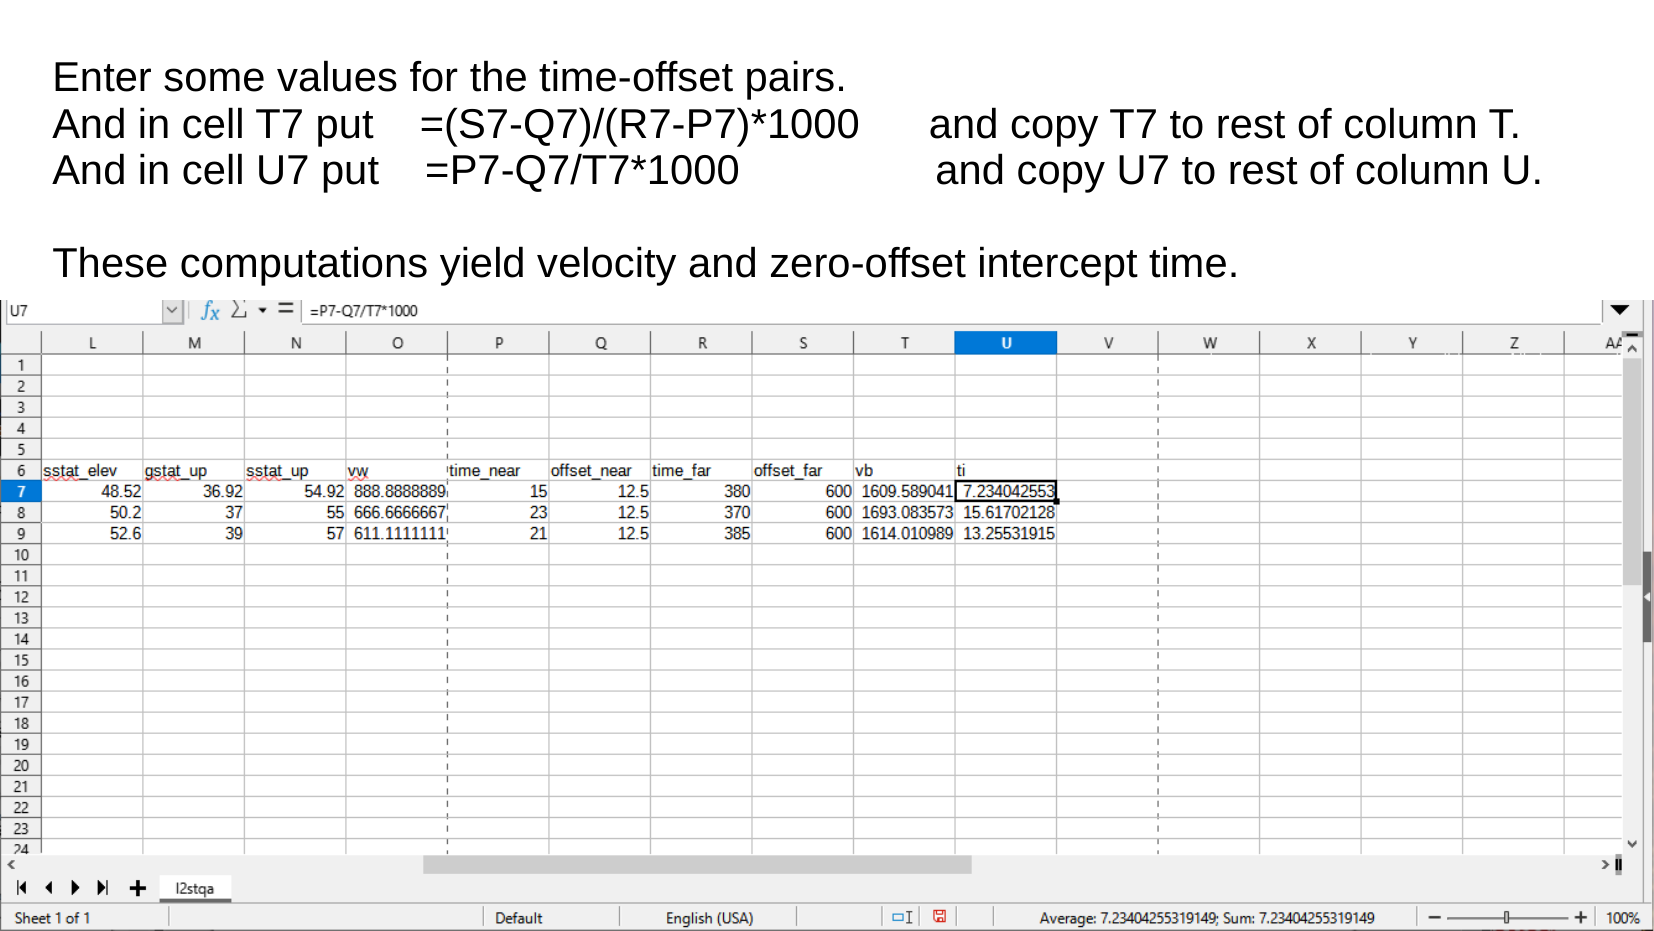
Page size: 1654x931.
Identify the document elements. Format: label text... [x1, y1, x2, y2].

picture [0, 300, 1654, 931]
text_box Enter some values for the time-offset pairs. And in cell T7 put =(S7-Q7)/(R7-P7)*1000 and copy T7 to rest of column T. And in cell U7 put =P7-Q7/T7*1000 and copy U7 to rest of column U. These computations yield velocity and zero-offset intercept time. [37, 0, 1654, 300]
